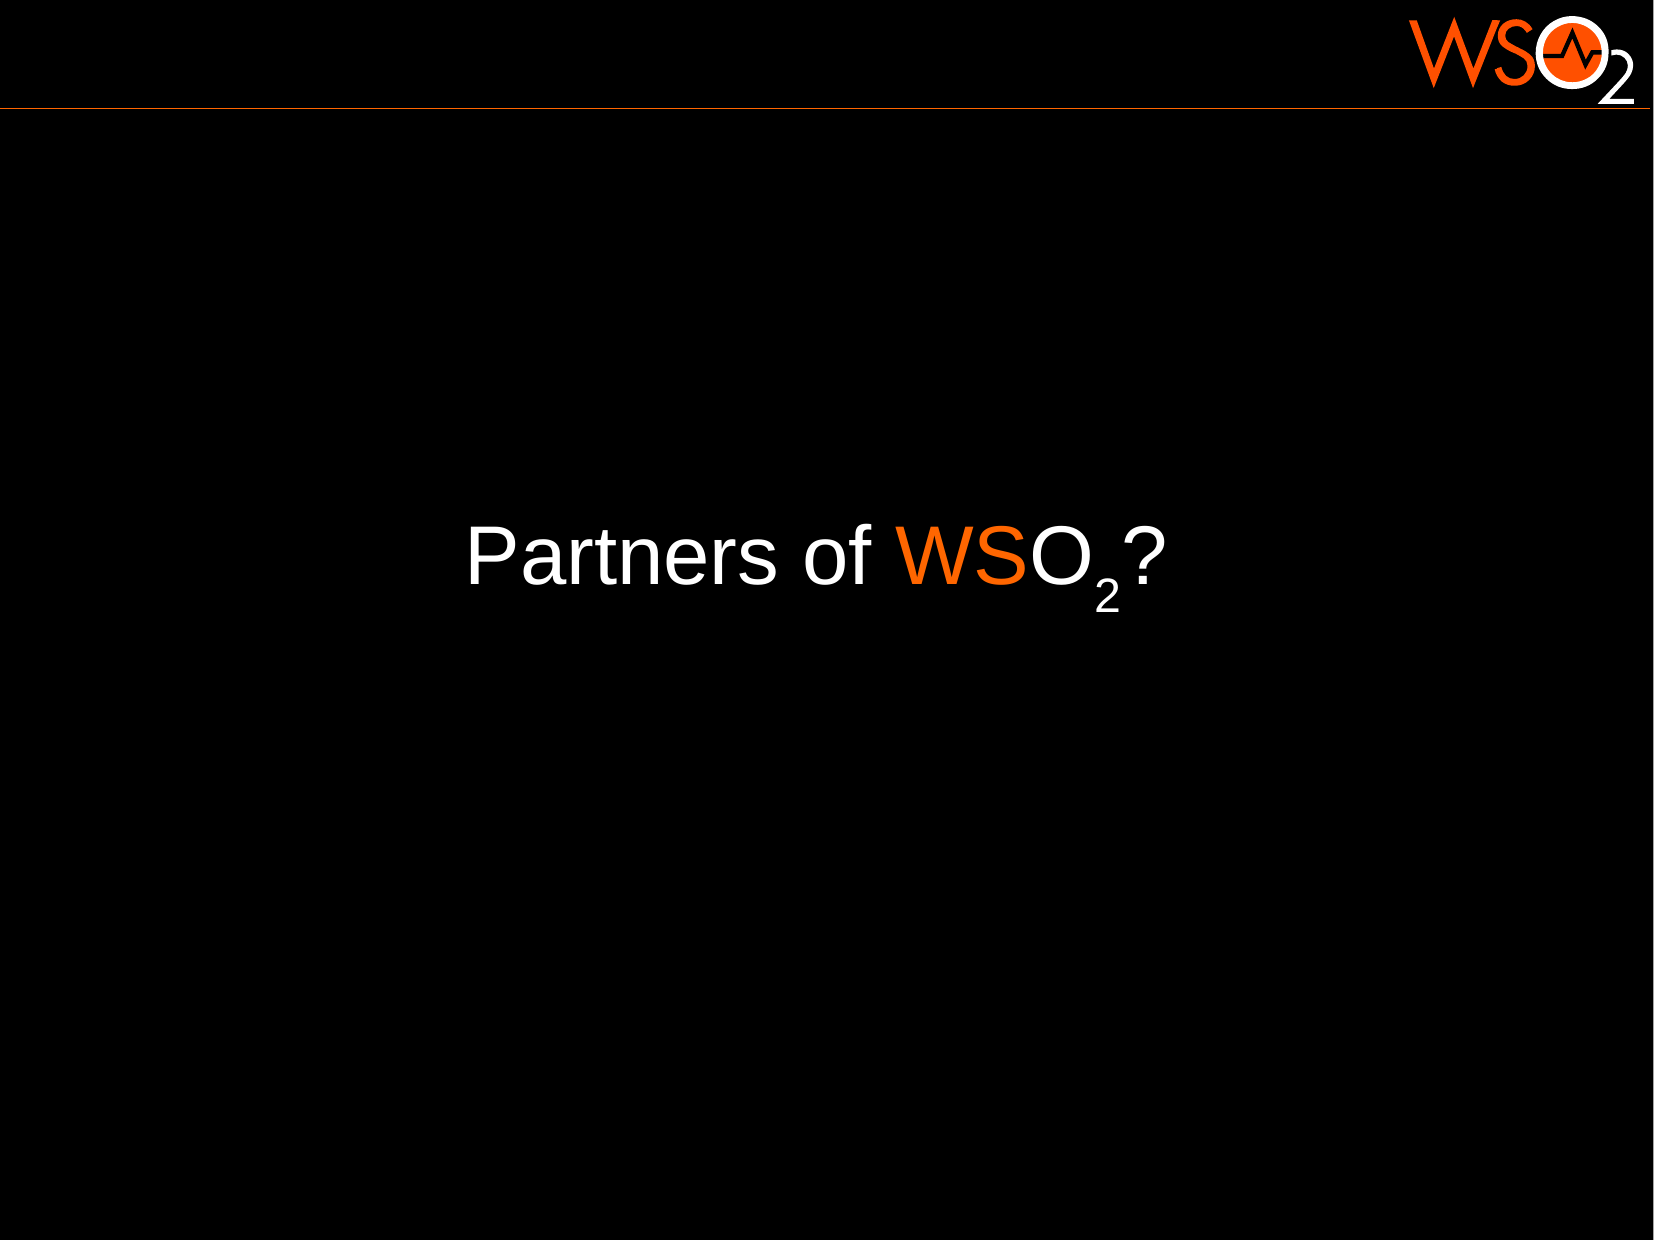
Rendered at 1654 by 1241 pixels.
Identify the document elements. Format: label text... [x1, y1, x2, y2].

text_box Partners of WSO2? [450, 502, 1231, 646]
picture [1407, 15, 1636, 106]
